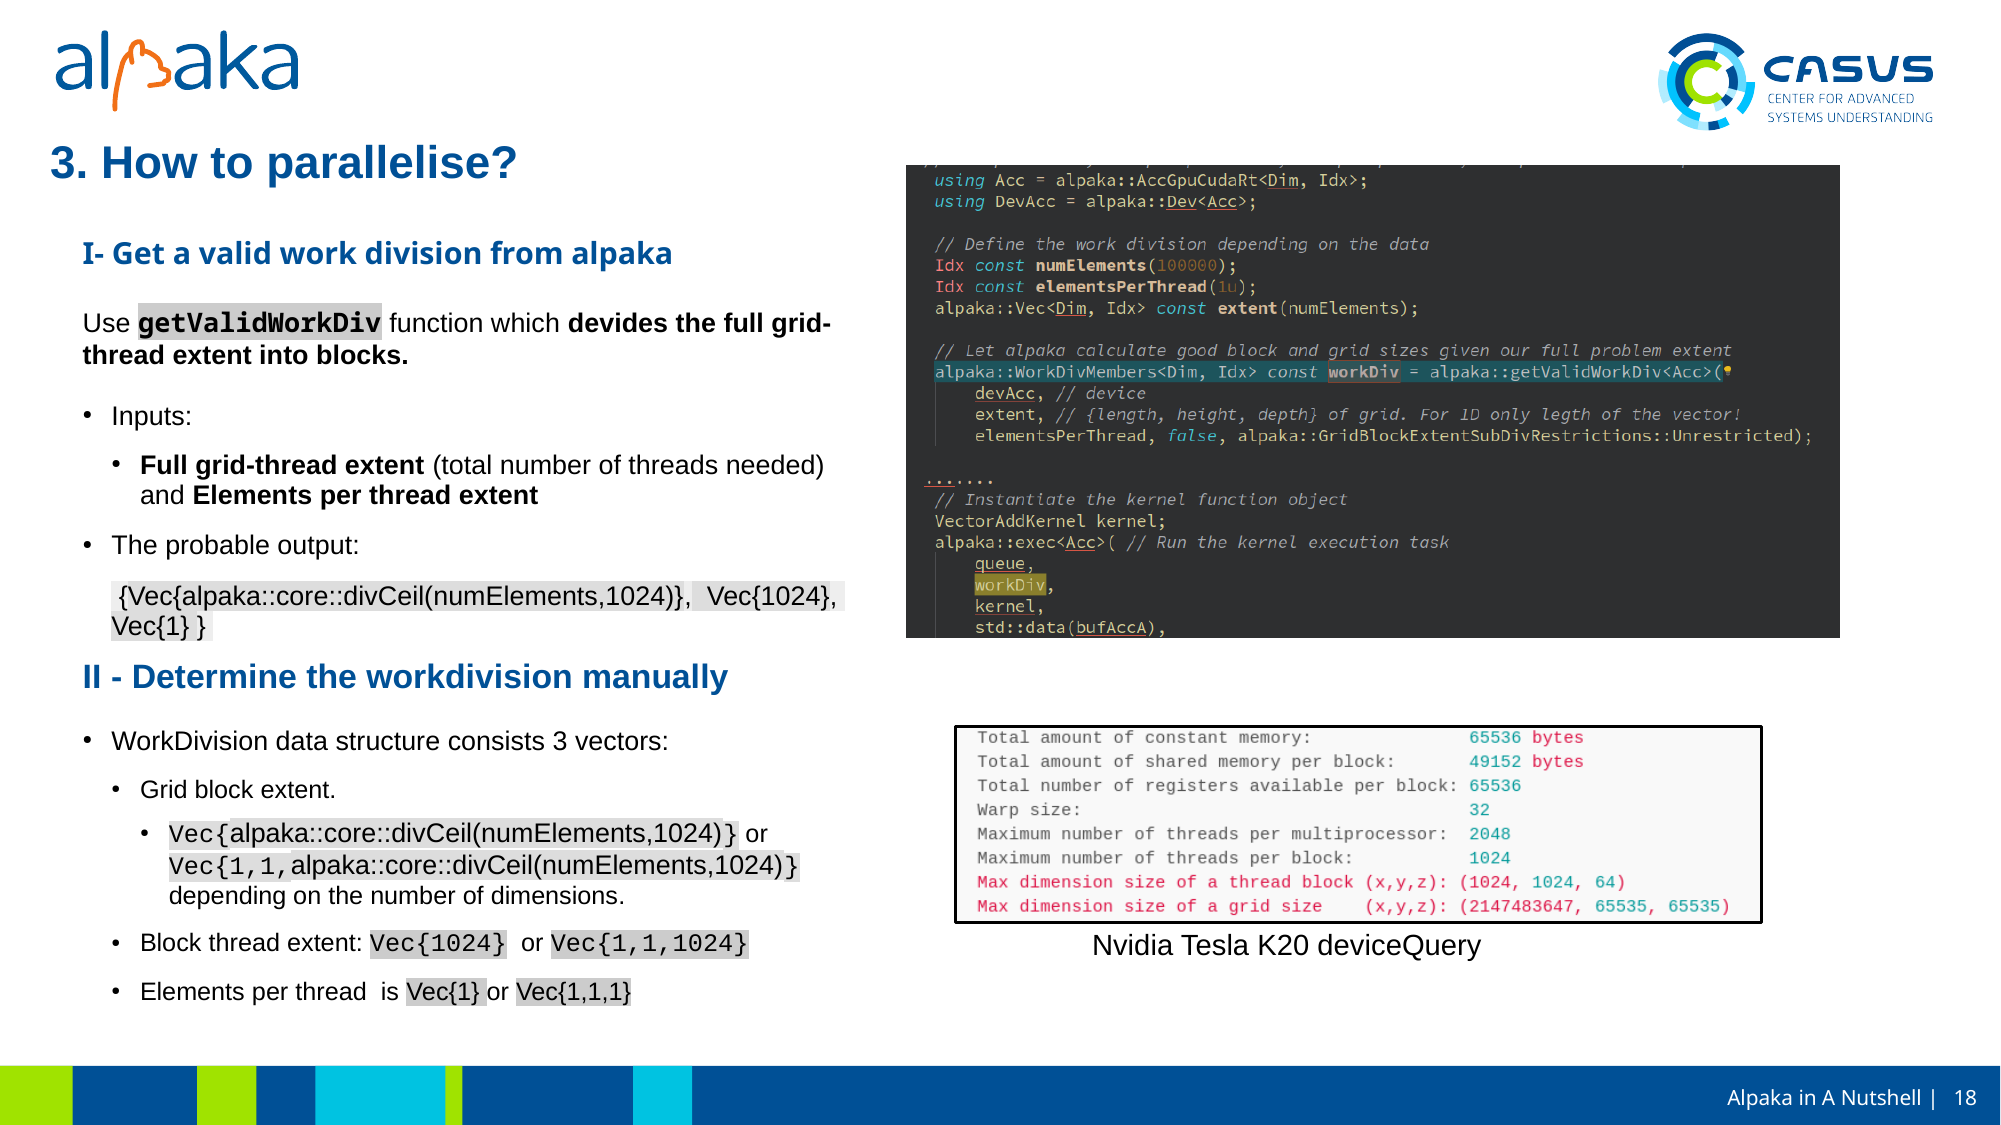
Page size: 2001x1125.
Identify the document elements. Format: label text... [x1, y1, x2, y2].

picture [55, 29, 299, 113]
picture [956, 728, 1760, 922]
list I- Get a valid work division from alpaka Use getValidWorkDiv function which devides the full grid-thread extent into blocks. Inputs: Full grid-thread extent (total number of threads needed) and Elements per thread extent The probable output: {Vec{alpaka::core::divCeil(numElements,1024)}, Vec{1024}, Vec{1} } II - Determine the workdivision manually WorkDivision data structure consists 3 vectors: Grid block extent. Vec{alpaka::core::divCeil(numElements,1024)} or Vec{1,1,alpaka::core::divCeil(numElements,1024)} depending on the number of dimensions. Block thread extent: Vec{1024} or Vec{1,1,1024} Elements per thread is Vec{1} or Vec{1,1,1} [82, 177, 875, 1010]
picture [906, 165, 1840, 638]
text_box Nvidia Tesla K20 deviceQuery [1077, 921, 1512, 969]
picture [1658, 33, 1933, 131]
text_box 3. How to parallelise? [35, 129, 577, 201]
